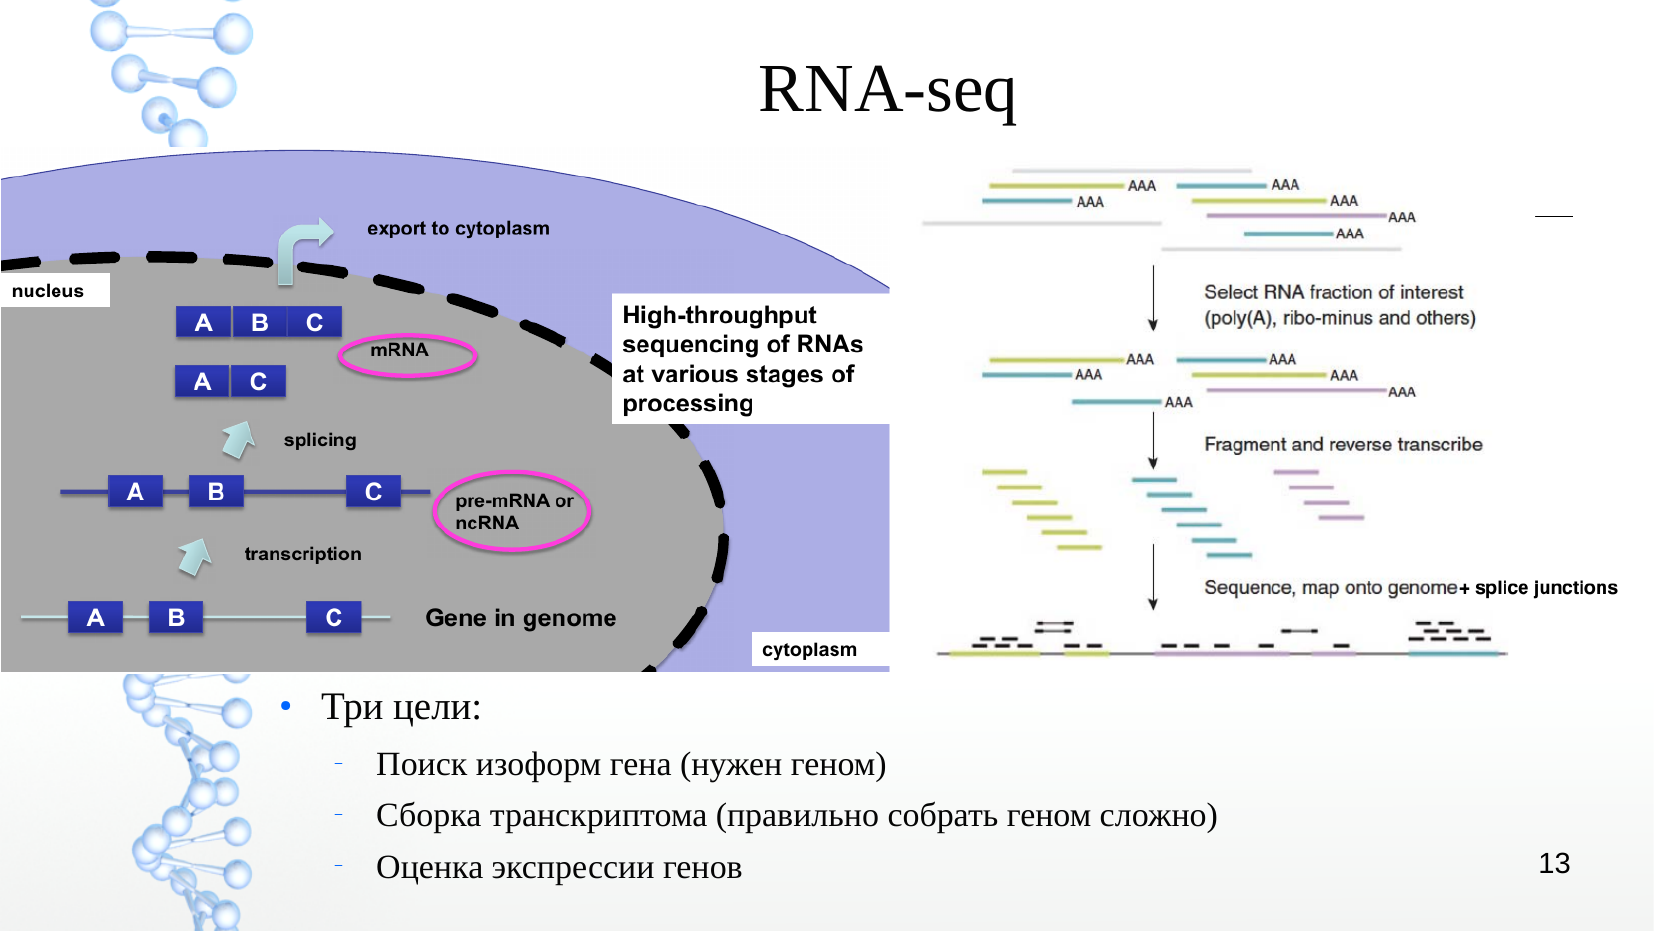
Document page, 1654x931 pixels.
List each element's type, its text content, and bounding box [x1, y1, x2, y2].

picture [0, 0, 1654, 931]
list Три цели: Поиск изоформ гена (нужен геном) Сборка транскриптома (правильно собрать геном сложно) Оценка экспрессии генов [265, 685, 1595, 886]
title RNA-seq [224, 11, 1554, 166]
